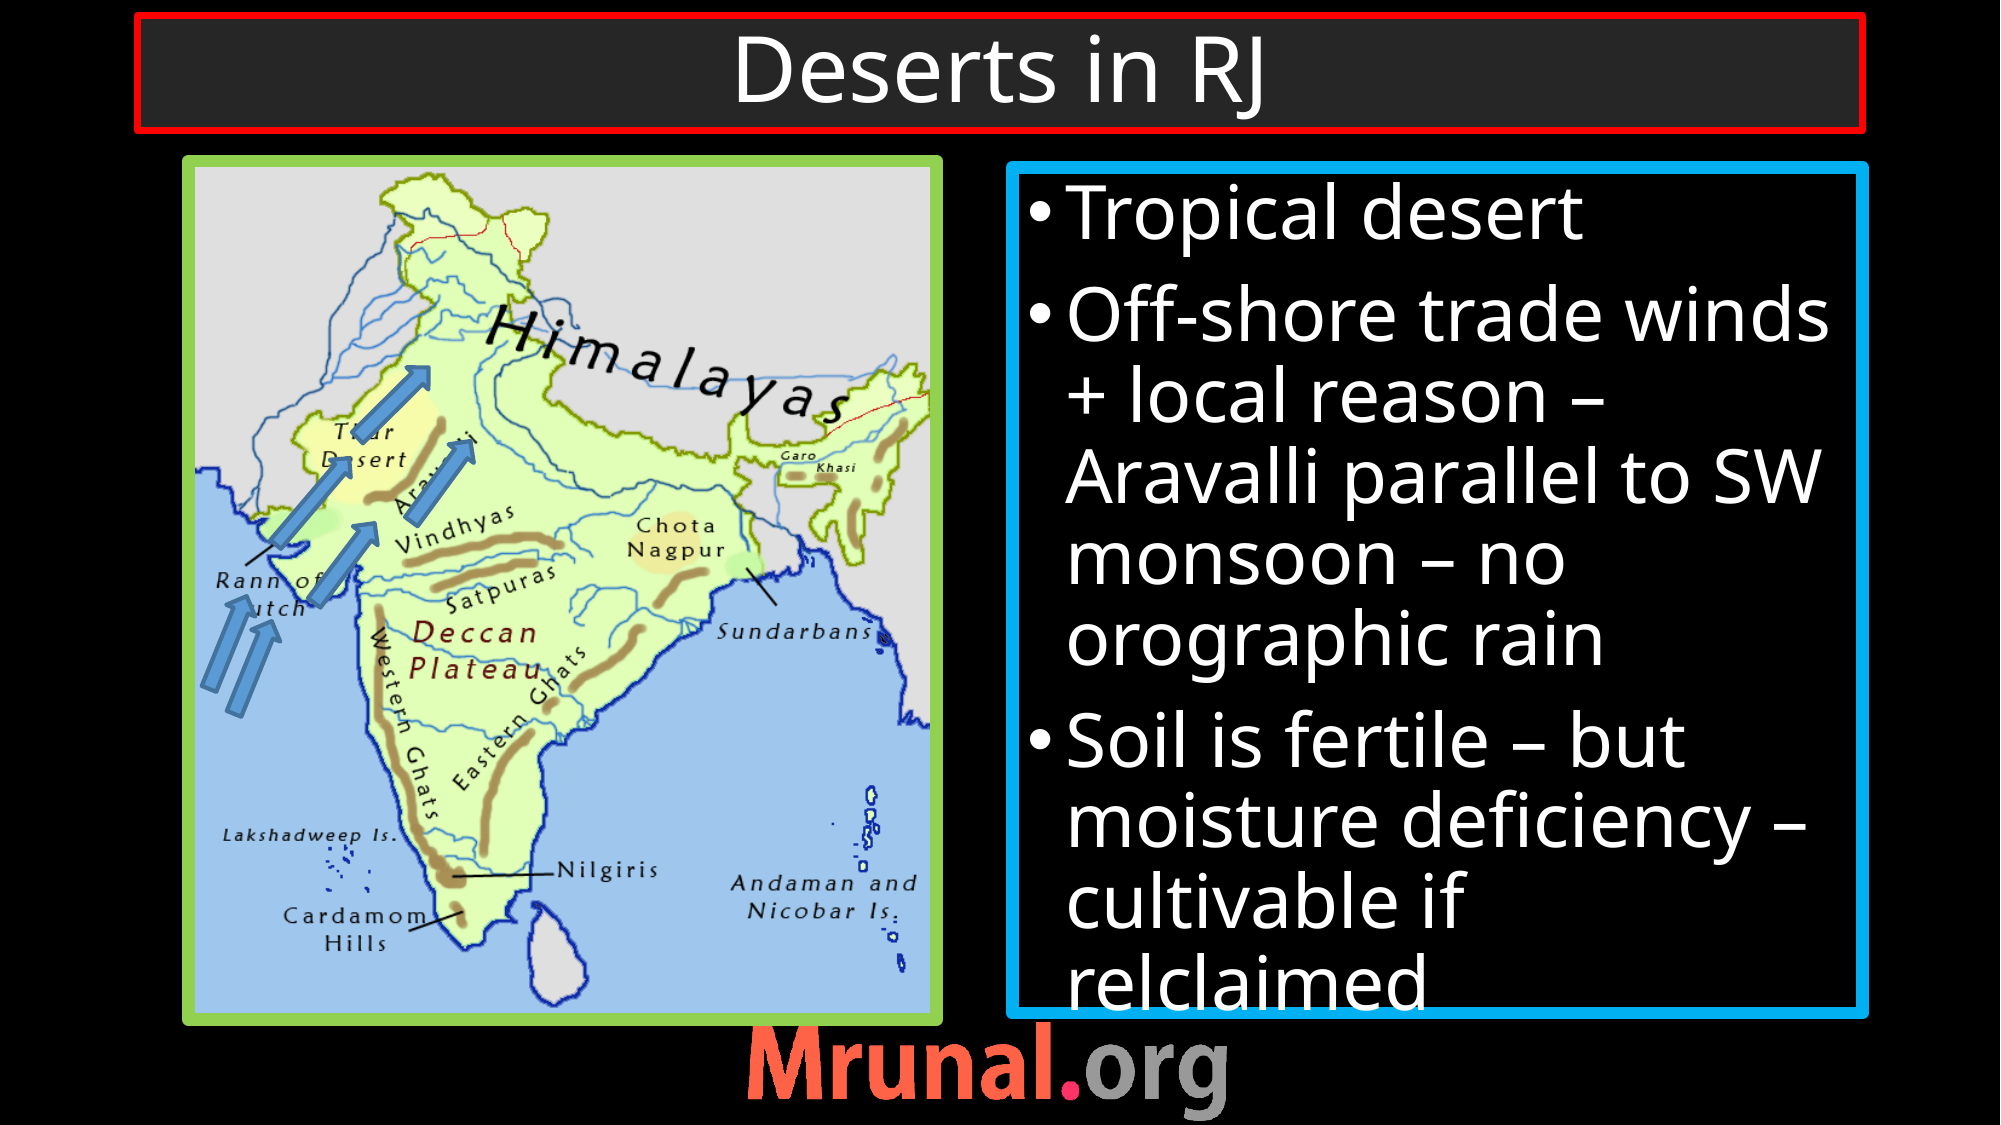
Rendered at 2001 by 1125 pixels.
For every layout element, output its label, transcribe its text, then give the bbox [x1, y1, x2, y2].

text_box [351, 367, 429, 444]
list Tropical desert Off-shore trade winds + local reason – Aravalli parallel to SW monsoon – no orographic rain Soil is fertile – but moisture deficiency – cultivable if relclaimed [1012, 167, 1863, 1014]
text_box [270, 458, 351, 549]
text_box [405, 441, 474, 527]
picture [194, 167, 931, 1014]
picture [741, 1005, 1230, 1125]
title Deserts in RJ [137, 15, 1863, 131]
text_box [201, 596, 256, 692]
text_box [226, 621, 281, 717]
text_box [307, 523, 378, 608]
